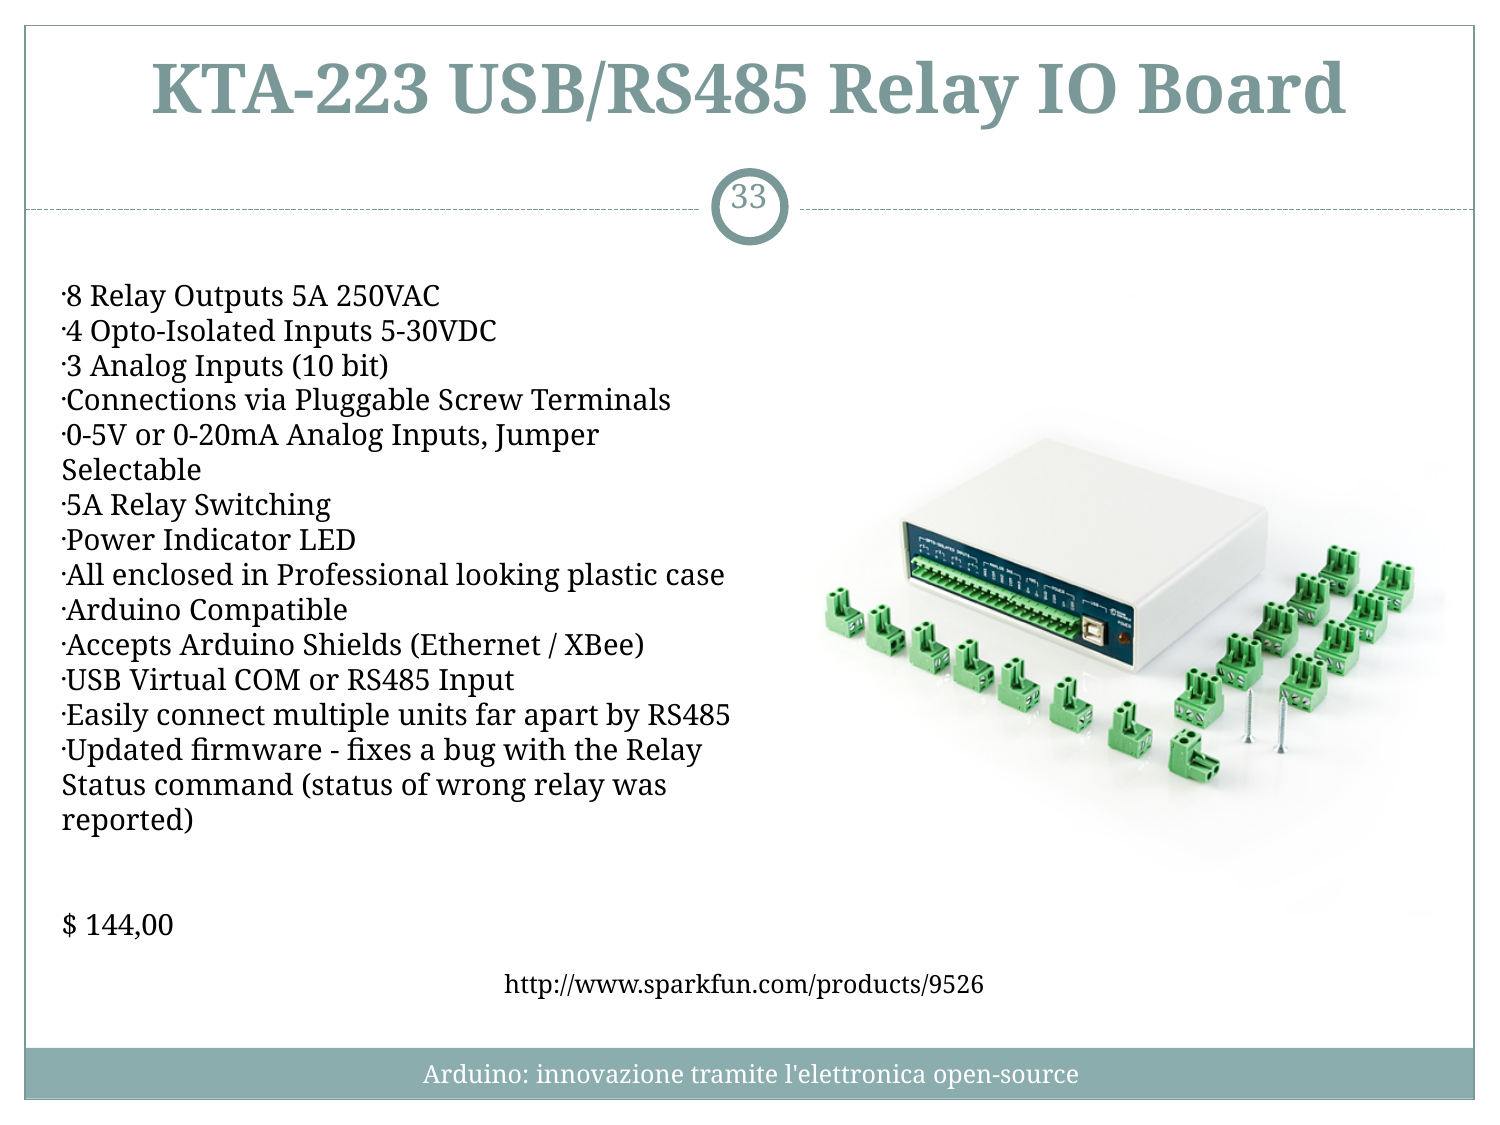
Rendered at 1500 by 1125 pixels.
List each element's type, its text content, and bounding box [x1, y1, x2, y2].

text_box 8 Relay Outputs 5A 250VAC 4 Opto-Isolated Inputs 5-30VDC 3 Analog Inputs (10 bit) Connections via Pluggable Screw Terminals 0-5V or 0-20mA Analog Inputs, Jumper Selectable 5A Relay Switching Power Indicator LED All enclosed in Professional looking plastic case Arduino Compatible Accepts Arduino Shields (Ethernet / XBee) USB Virtual COM or RS485 Input Easily connect multiple units far apart by RS485 Updated firmware - fixes a bug with the Relay Status command (status of wrong relay was reported) $ 144,00 [46, 269, 750, 984]
title KTA-223 USB/RS485 Relay IO Board [49, 37, 1450, 162]
picture [785, 257, 1454, 950]
footer Arduino: innovazione tramite l'elettronica open-source [50, 1051, 1454, 1112]
slide_number <numero> [715, 168, 791, 241]
list http://www.sparkfun.com/products/9526 [46, 960, 1442, 1043]
